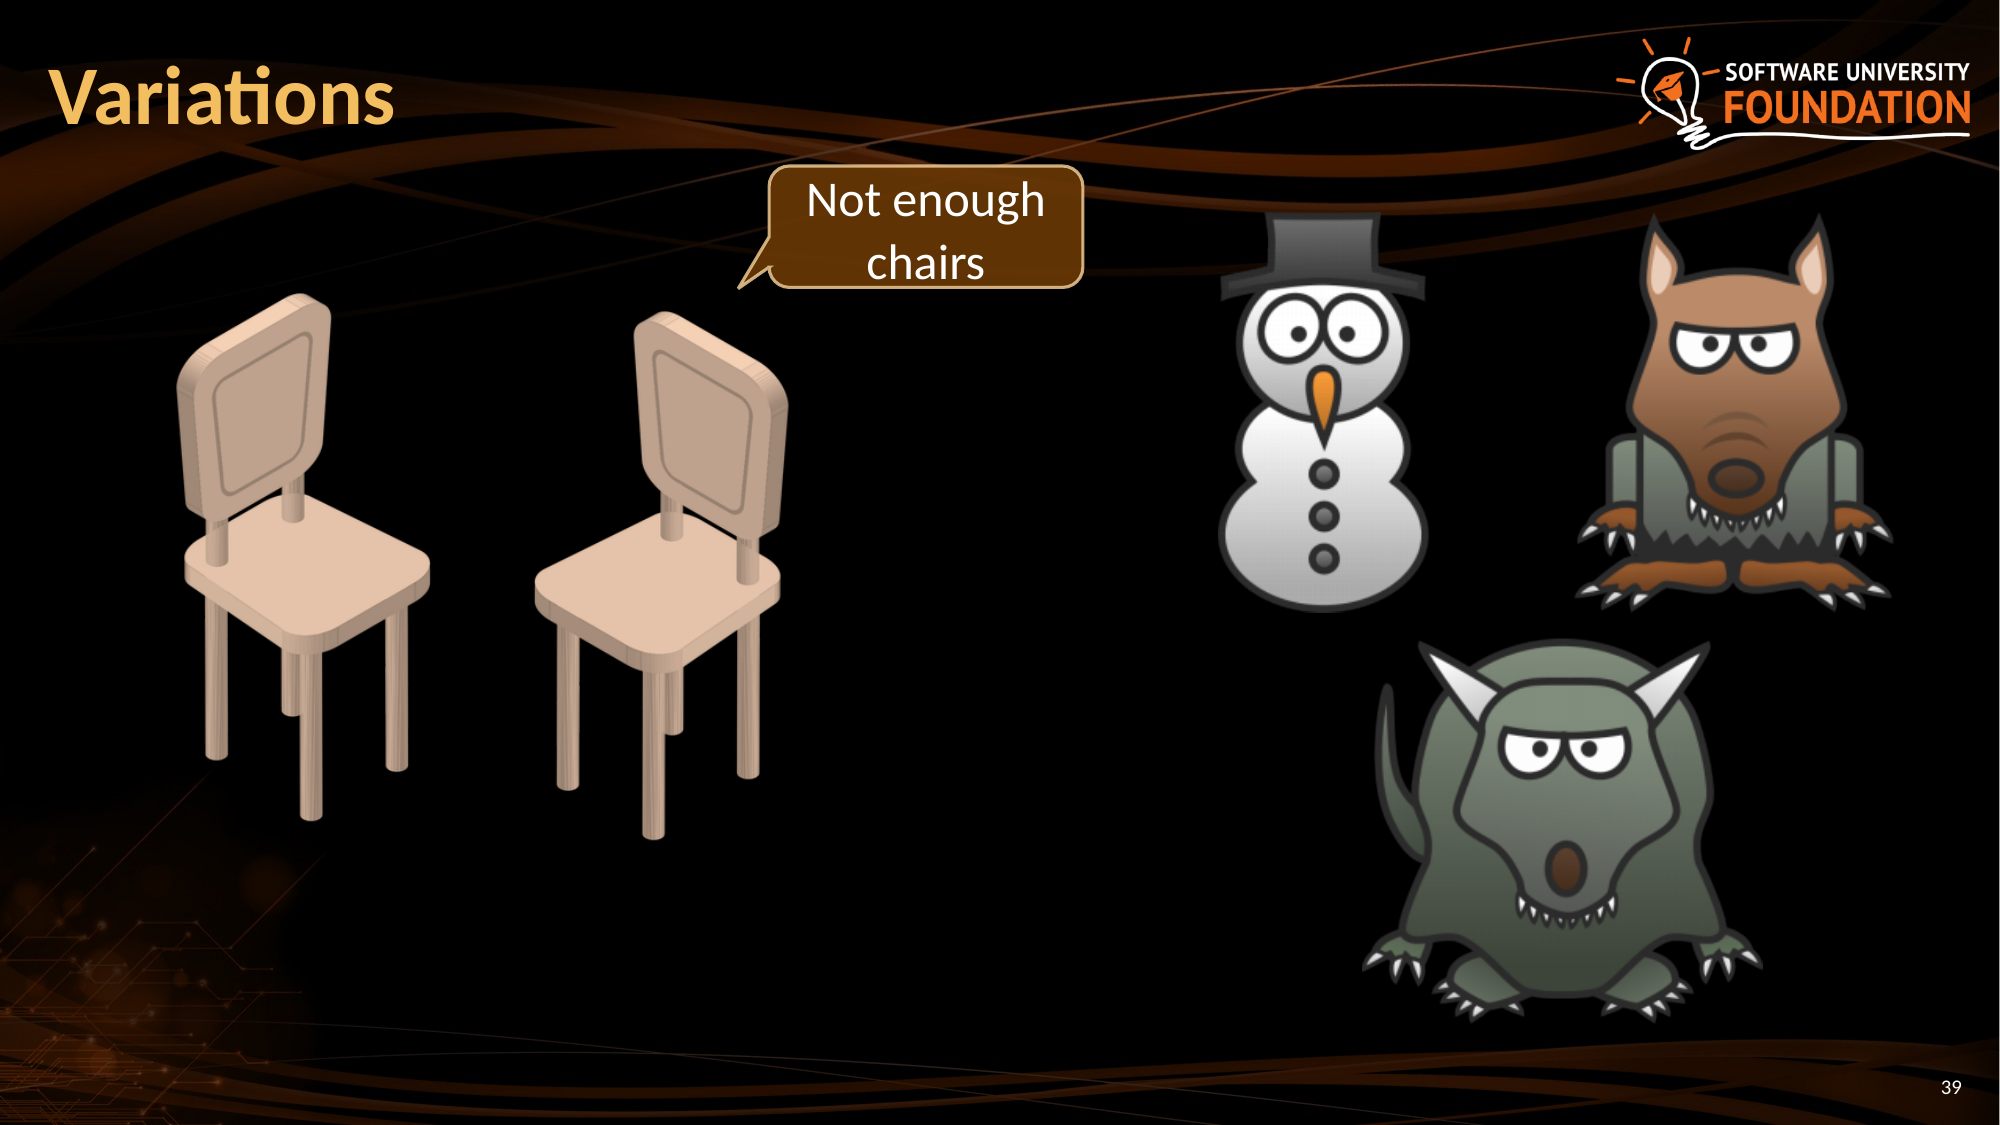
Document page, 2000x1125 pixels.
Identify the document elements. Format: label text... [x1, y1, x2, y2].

title Variations [30, 6, 1602, 189]
slide_number <number> [1897, 1070, 1968, 1103]
picture [0, 0, 2000, 1125]
text_box Not enough chairs [738, 165, 1083, 289]
